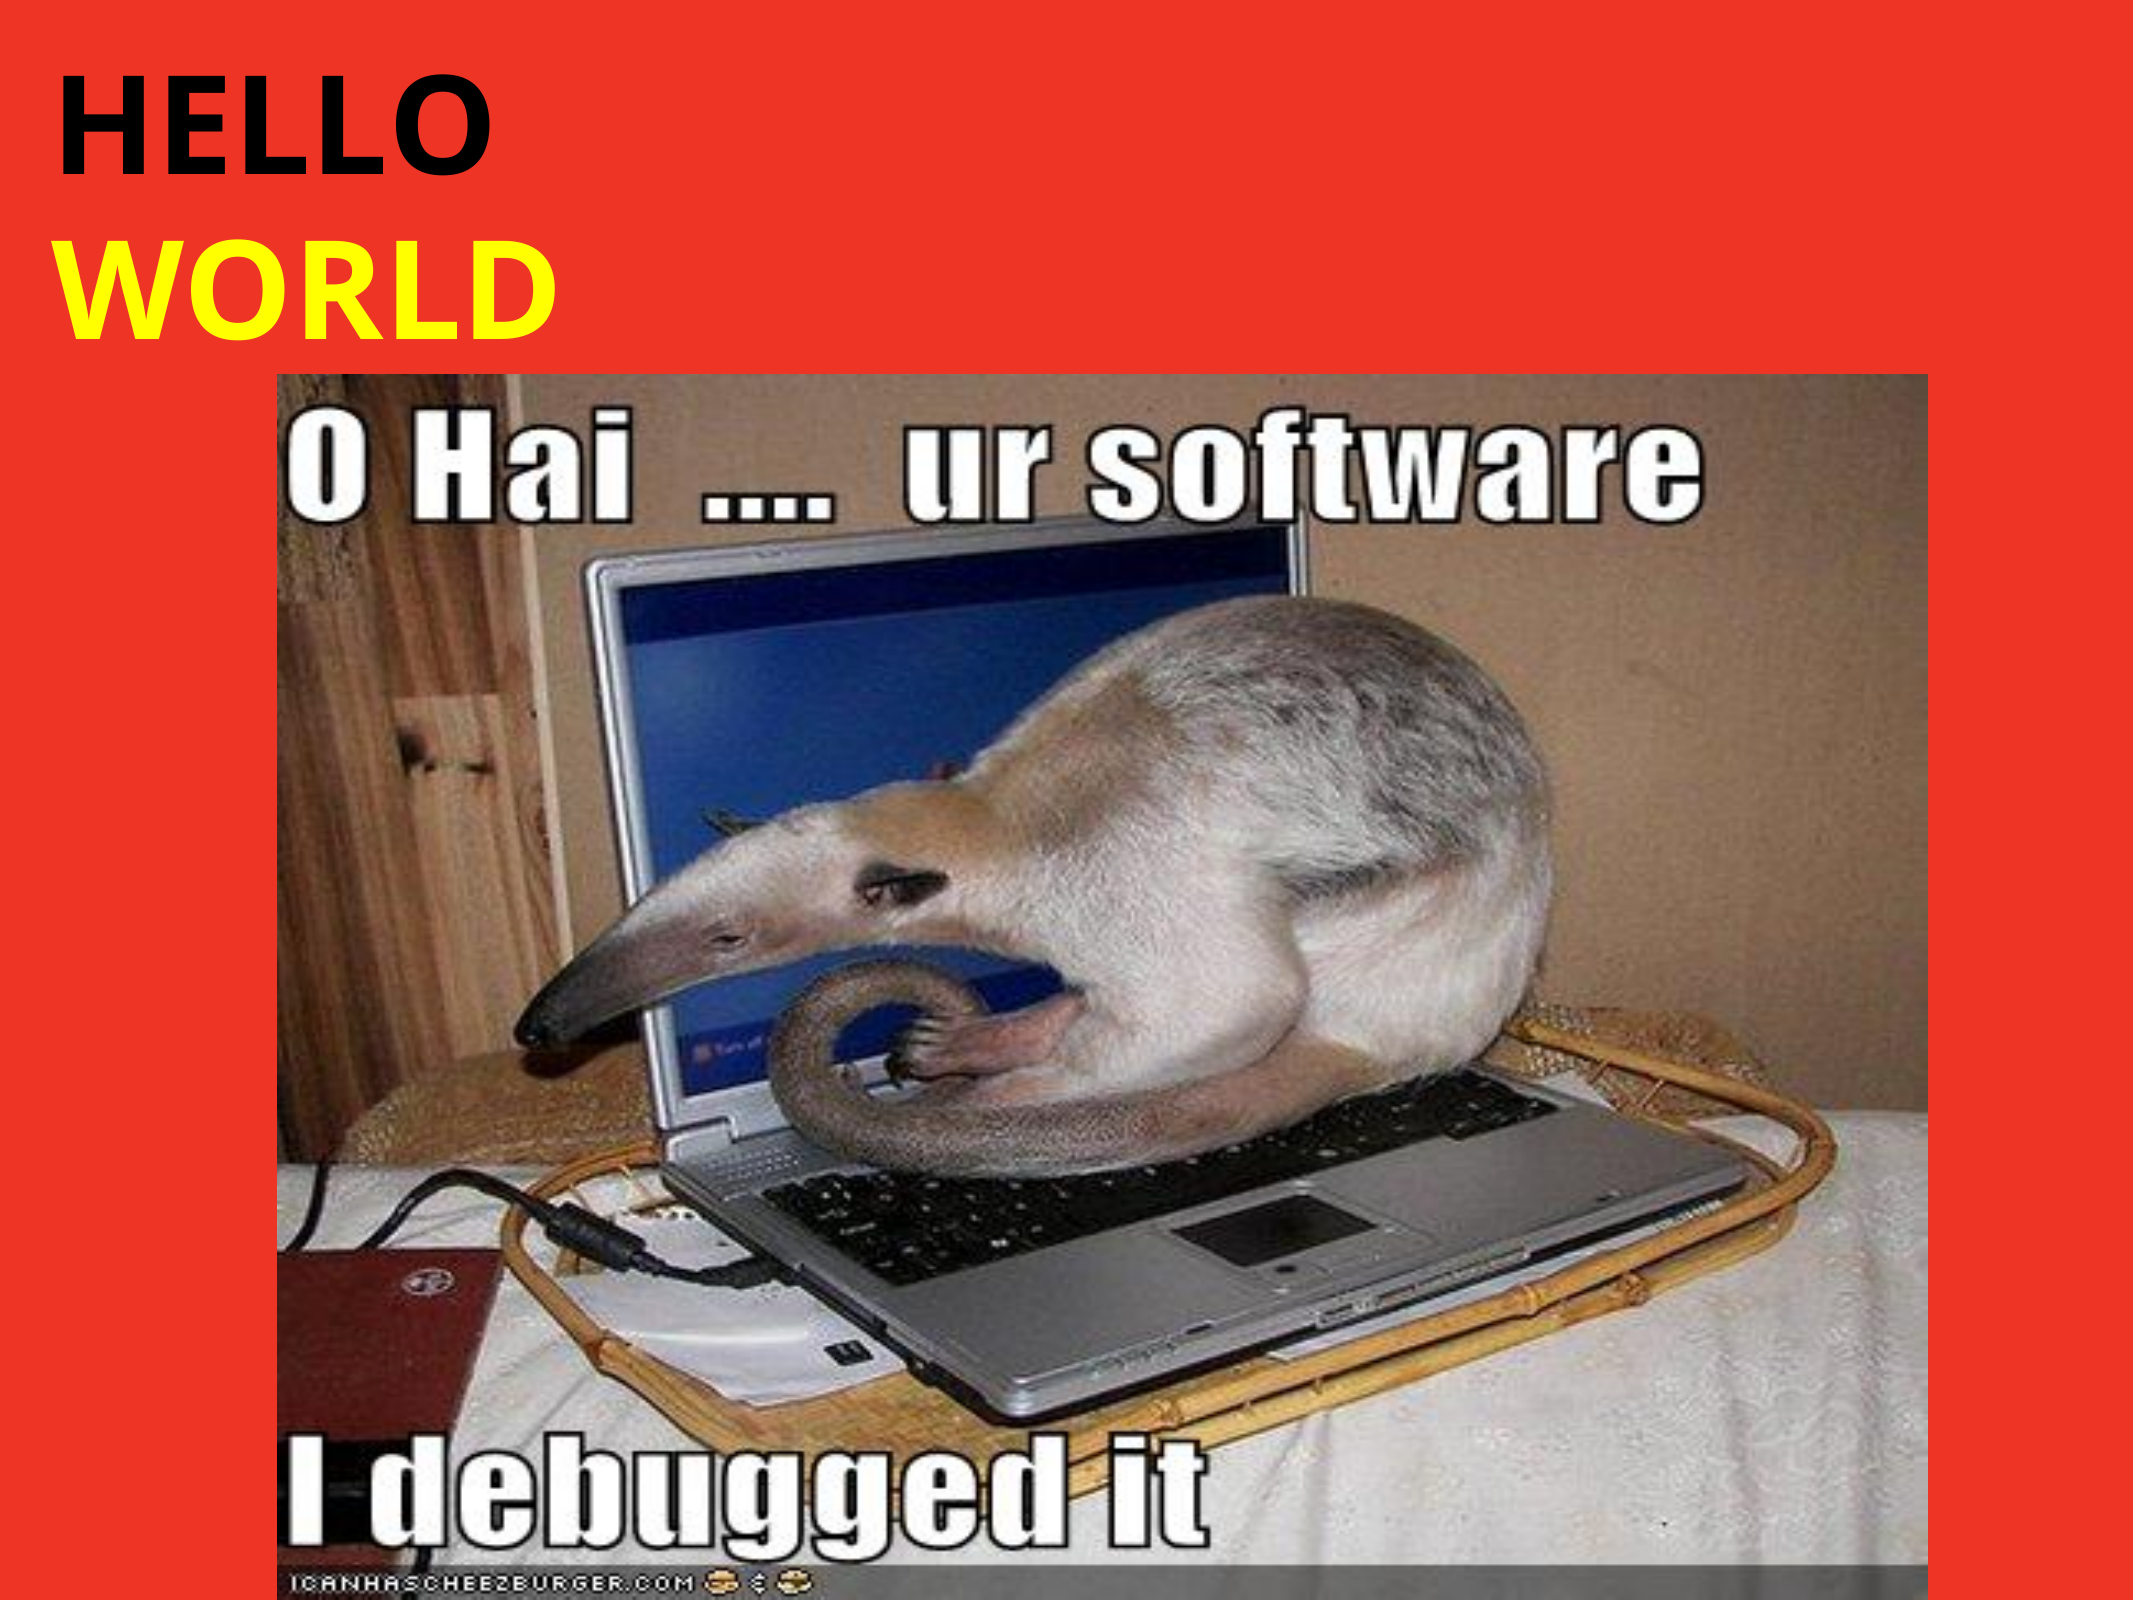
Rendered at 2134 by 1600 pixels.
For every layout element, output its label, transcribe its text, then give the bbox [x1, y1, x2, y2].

picture [277, 374, 1928, 1600]
text_box HELLO WORLD [41, 37, 2134, 483]
